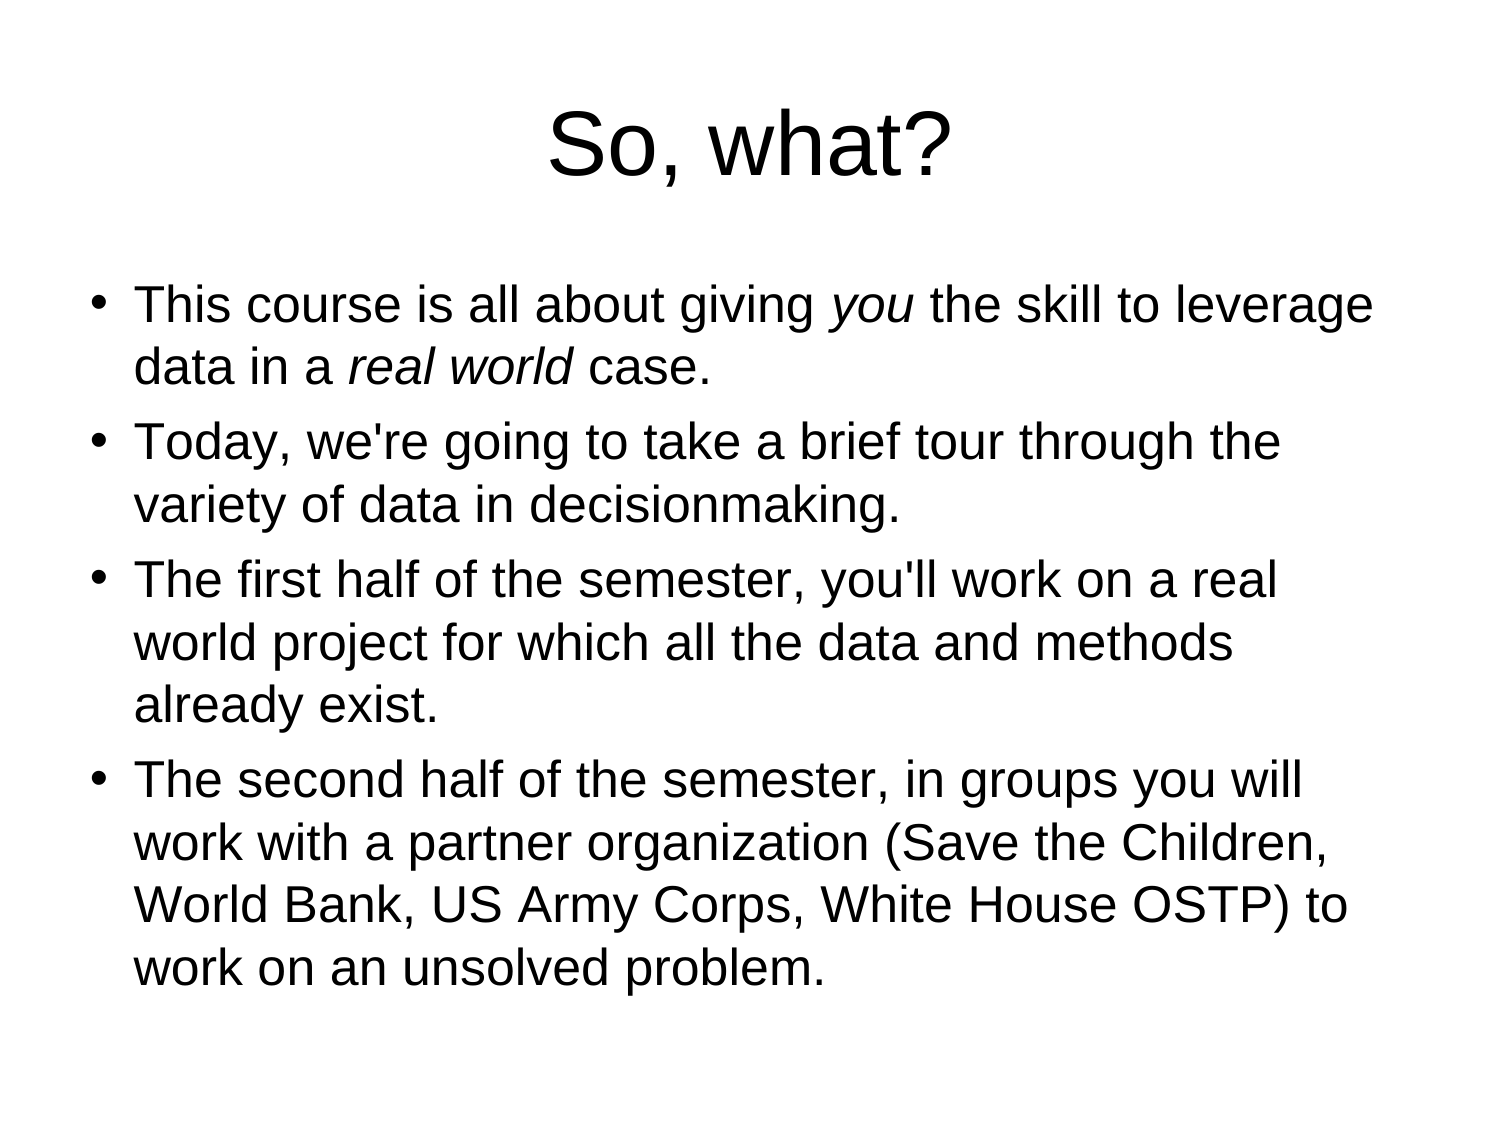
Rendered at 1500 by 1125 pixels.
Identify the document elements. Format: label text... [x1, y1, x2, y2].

title So, what? [75, 45, 1426, 233]
list This course is all about giving you the skill to leverage data in a real world case. Today, we're going to take a brief tour through the variety of data in decisionmaking. The first half of the semester, you'll work on a real world project for which all the data and methods already exist. The second half of the semester, in groups you will work with a partner organization (Save the Children, World Bank, US Army Corps, White House OSTP) to work on an unsolved problem. [75, 262, 1426, 1005]
